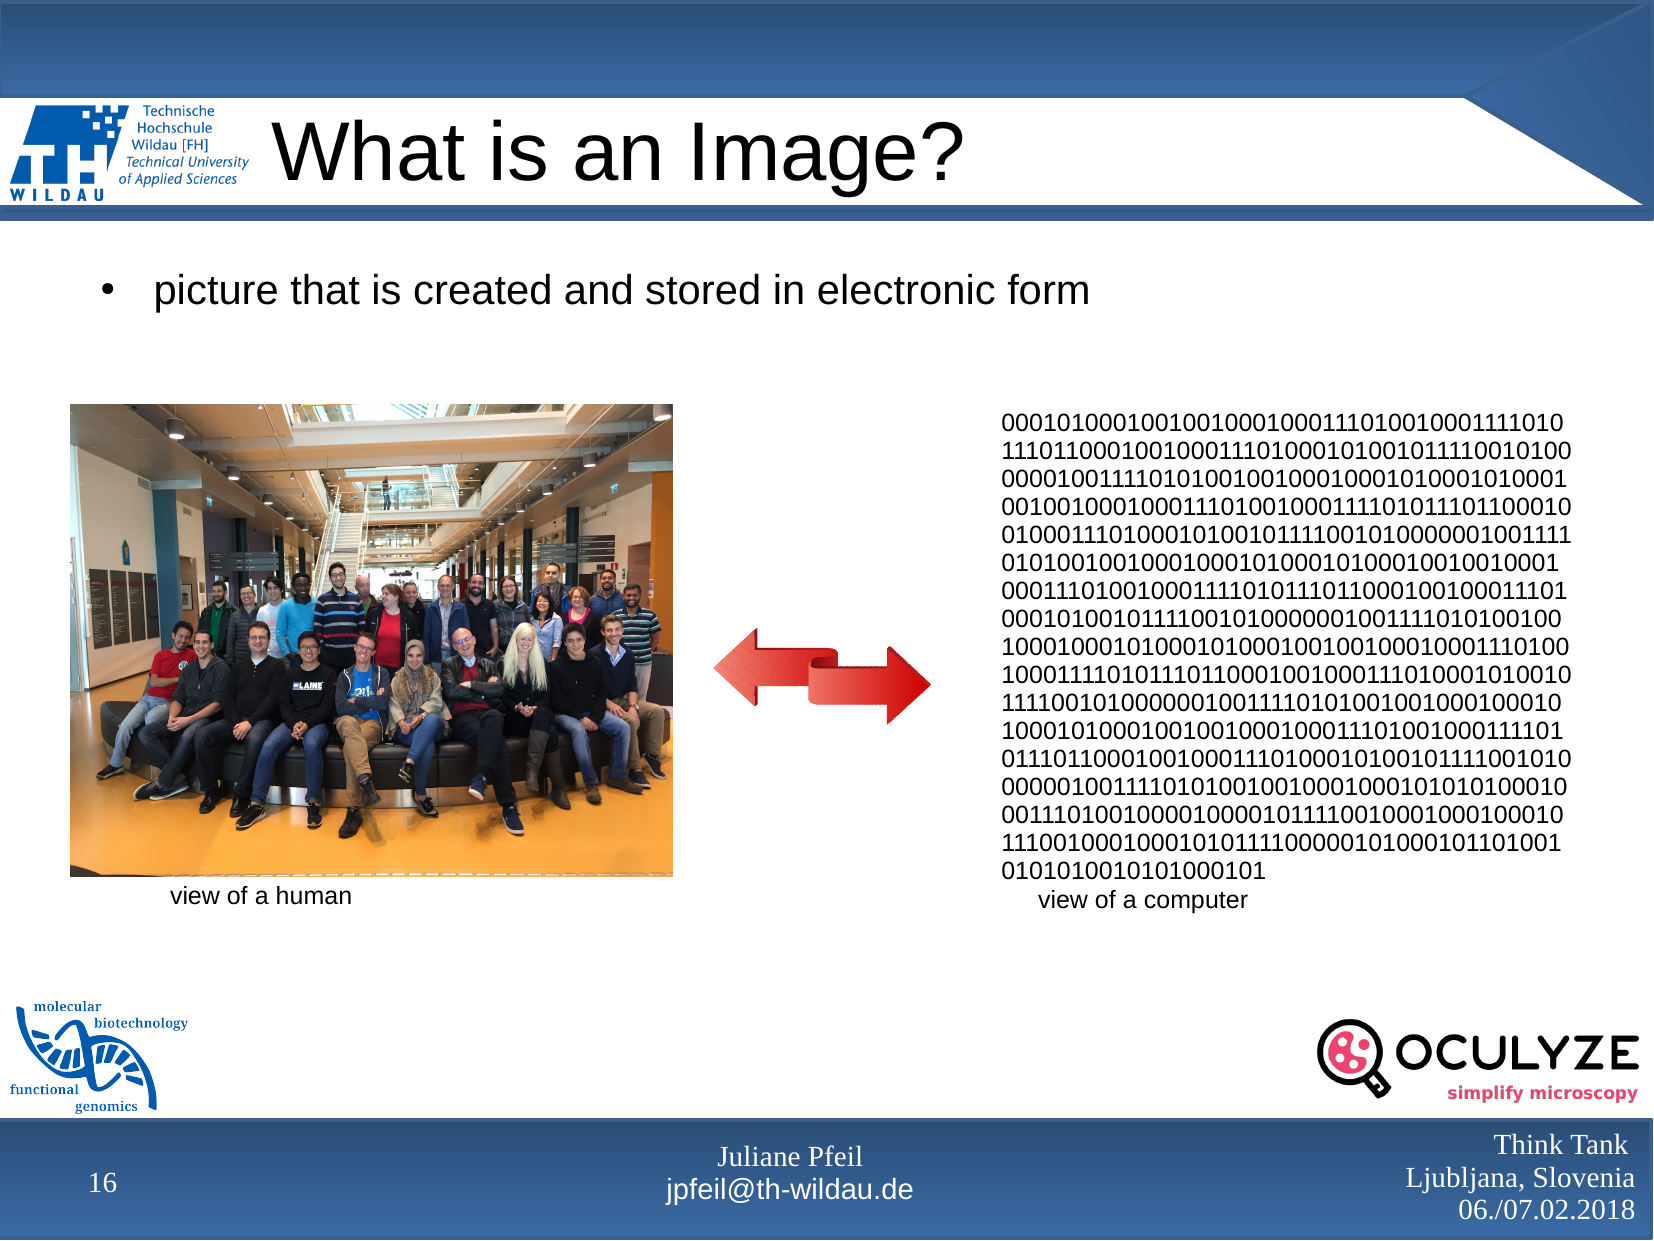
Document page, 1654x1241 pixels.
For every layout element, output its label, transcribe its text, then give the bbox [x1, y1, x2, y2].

text_box view of a computer [1023, 893, 1435, 922]
picture [1315, 1017, 1642, 1108]
title What is an Image? [271, 95, 1466, 207]
picture [10, 1001, 188, 1114]
list picture that is created and stored in electronic form [82, 266, 1571, 986]
picture [710, 624, 937, 727]
picture [10, 105, 249, 201]
picture [70, 404, 673, 877]
text_box 00010100010010010001000111010010001111010111011000100100011101000101001011110010100000010011110101001001000100010100010100010010010001000111010010001111010111011000100100011101000101001011110010100000010011110101001001000100010100010100010010010001000111010010001111010111011000100100011101000101001011110010100000010011110101001001000100010100010100010010010001000111010010001111010111011000100100011101000101001011110010100000010011110101001001000100010100010100010010010001000111010010001111010111011000100100011101000101001011110010100000010011110101001001000100010101010001000111010010000100001011110010001000100010111001000100010101111000001010001011010010101010010101000101 [986, 401, 1589, 893]
text_box view of a human [155, 874, 567, 918]
